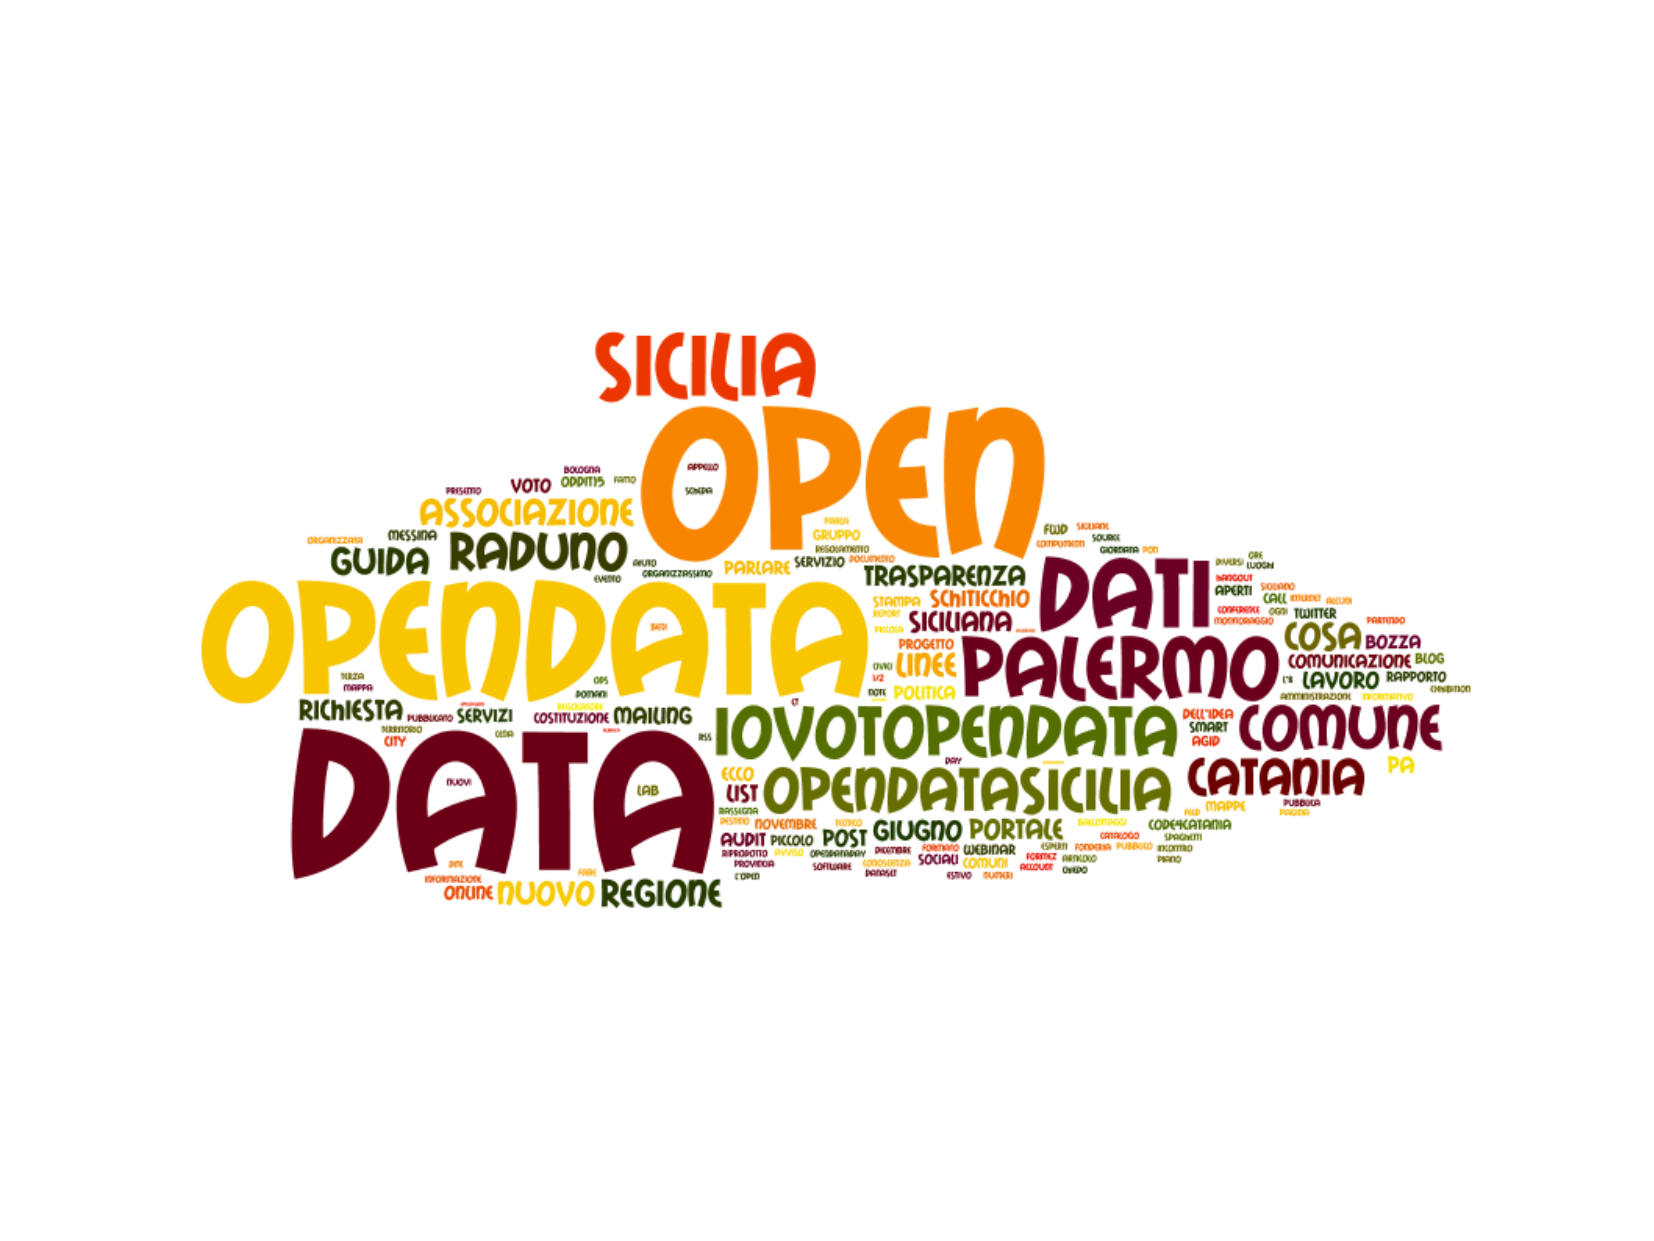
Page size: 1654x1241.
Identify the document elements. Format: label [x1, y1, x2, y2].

picture [194, 311, 1488, 944]
